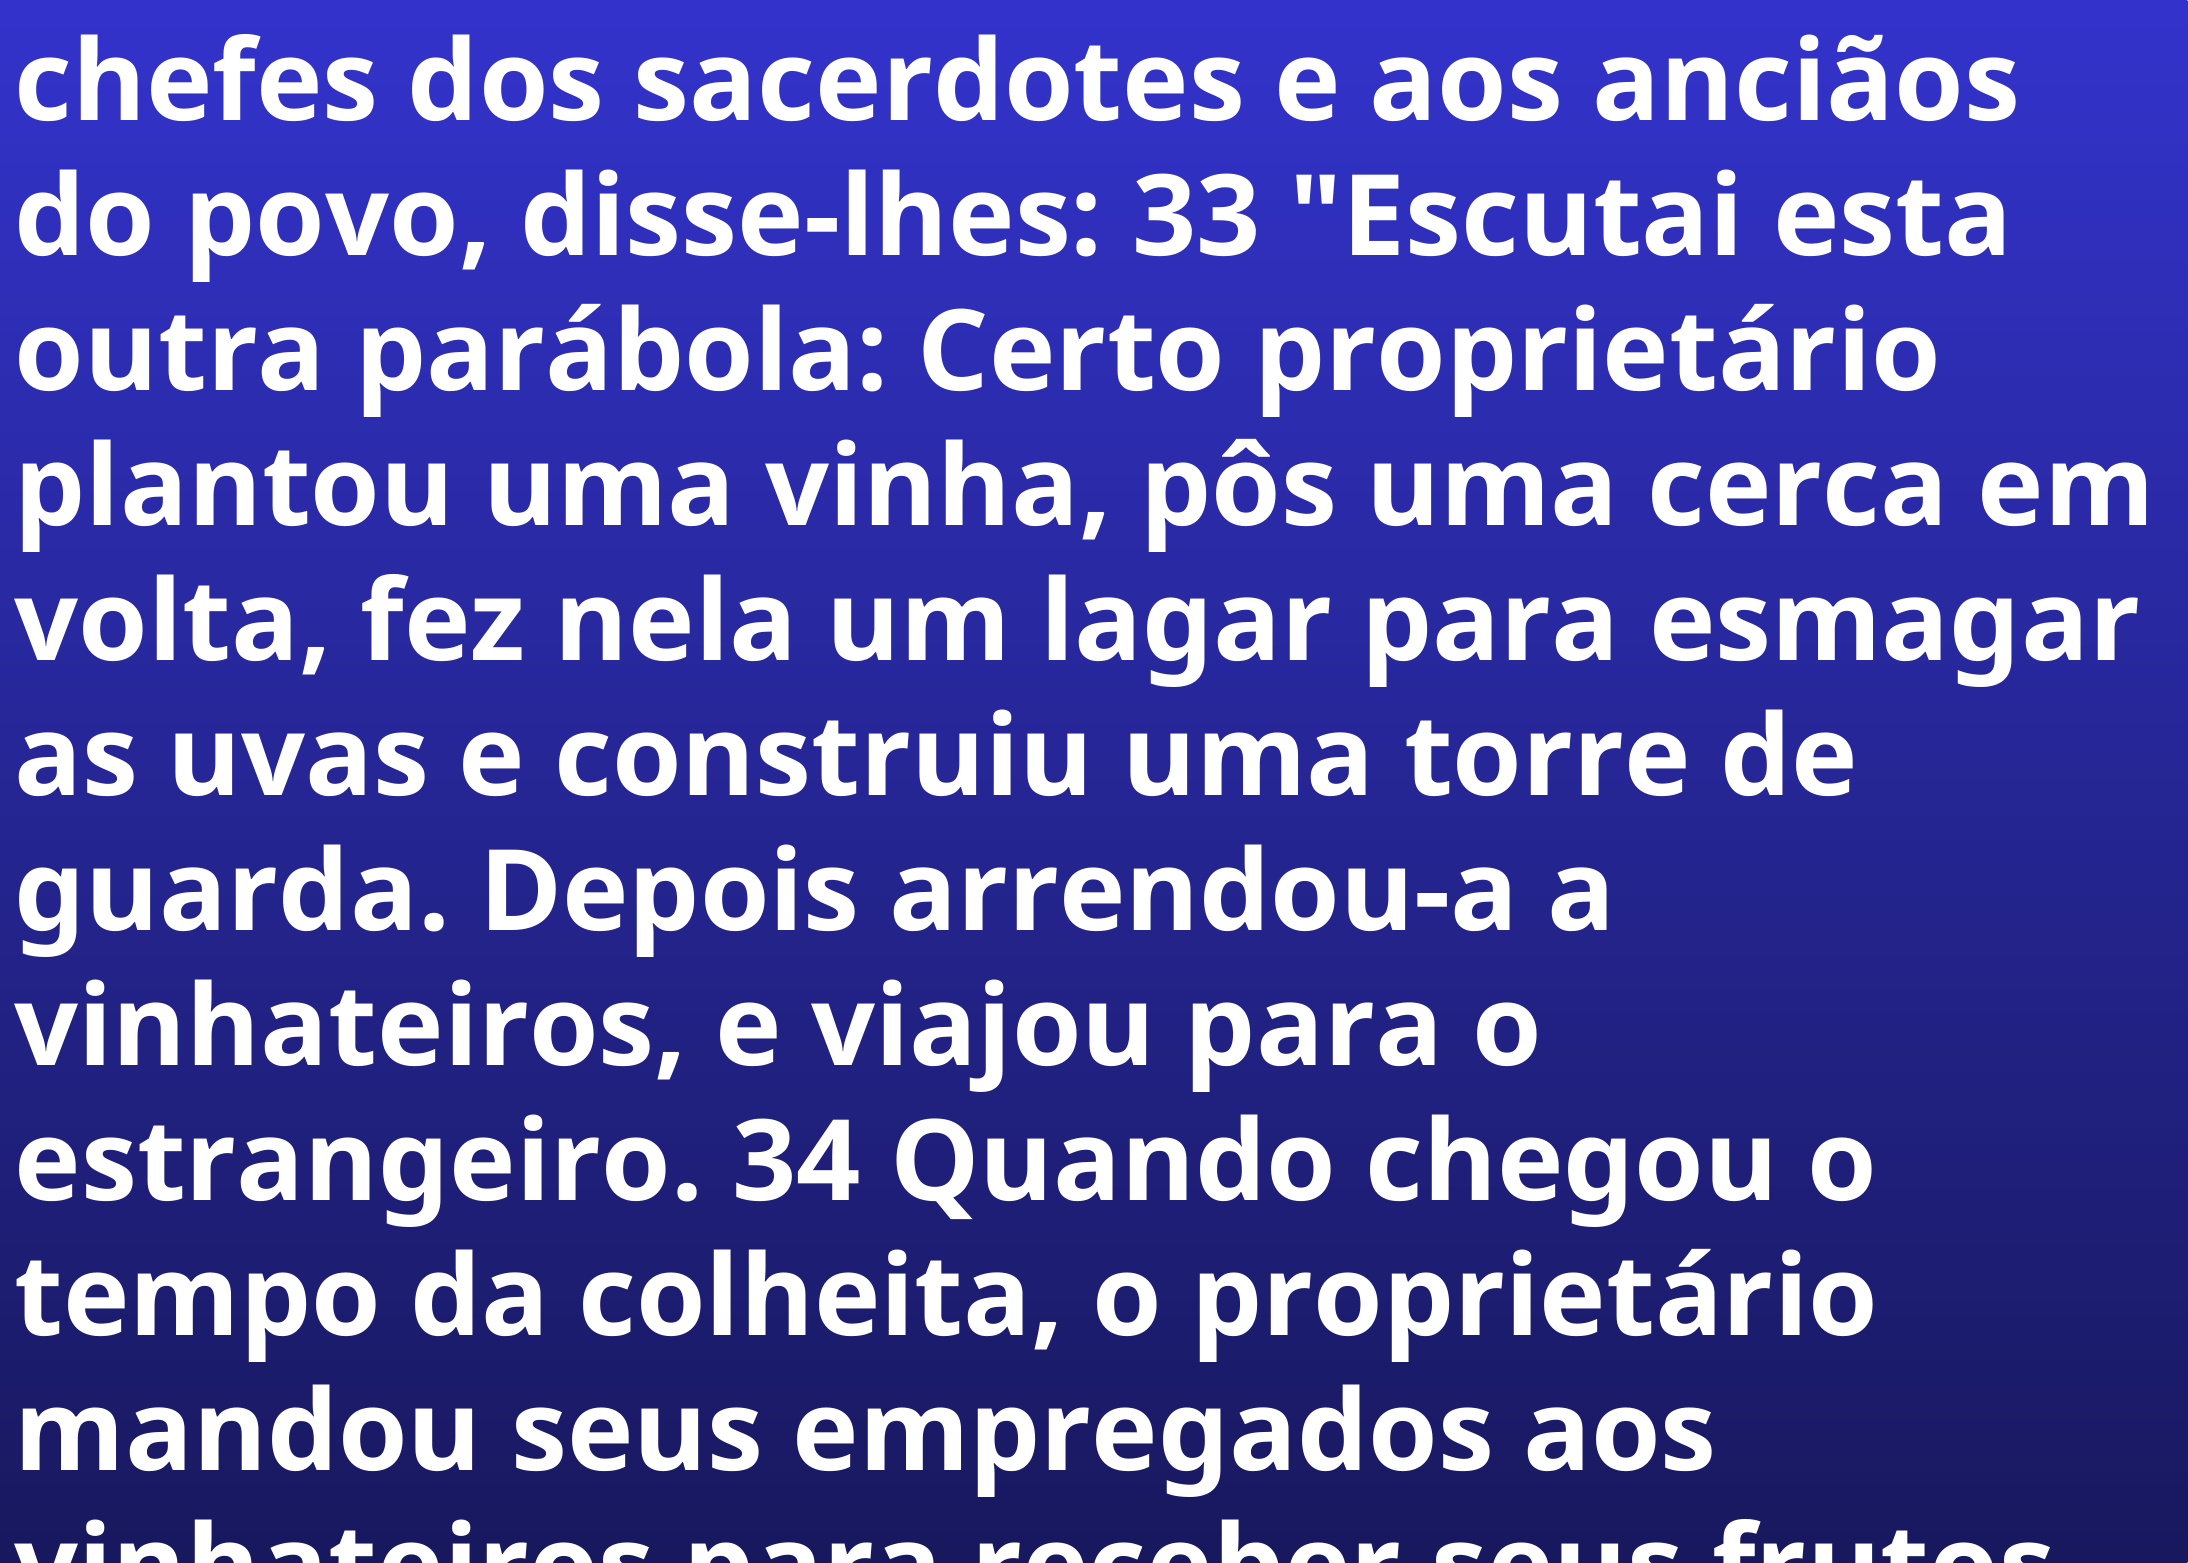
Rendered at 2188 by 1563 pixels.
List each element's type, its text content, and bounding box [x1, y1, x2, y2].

text_box chefes dos sacerdotes e aos anciãos do povo, disse-lhes: 33 "Escutai esta outra parábola: Certo proprietário plantou uma vinha, pôs uma cerca em volta, fez nela um lagar para esmagar as uvas e construiu uma torre de guarda. Depois arrendou-a a vinhateiros, e viajou para o estrangeiro. 34 Quando chegou o tempo da colheita, o proprietário mandou seus empregados aos vinhateiros para receber seus frutos. 35 Os vinhateiros, porém, agarraram os empregados, espancaram a um, mataram a outro, e ao terceiro apedrejaram. 36 O proprietário mandou de novo outros empregados, em maior número do que os primeiros. Mas eles os trataram da mesma forma. 37 Finalmente, o proprietário, enviou-lhes o seu filho, pensando: 'Ao meu filho eles vão respeitar'. 38 Os vinhateiros, porém, ao verem o filho, disseram entre si: 'Este é o herdeiro. Vinde, vamos matá-lo e tomar posse da sua herança!' 39 Então agarraram o filho, jogaram-no para fora da vinha e o mataram. 40 Pois bem, quando o dono da vinha voltar, o que fará com esses vinhateiros?" 41 Os sumos sacerdotes e os anciãos do povo responderam: "Com certeza mandará matar de modo violento esses perversos e arrendará a vinha a outros vinhateiros, que lhe entregarão os frutos no tempo certo". 42 Então Jesus lhes disse: "Vós nunca lestes nas Escrituras: 'a pedra que os construtores rejeitaram tornou-se a pedra angular; isto foi feito pelo Senhor e é maravilhoso aos nossos olhos?' 43 Por isso eu vos digo: o Reino de Deus vos será tirado e será entregue a um povo que produzirá frutos". 45 Os sumos sacerdotes e fariseus ouviram as parábolas de Jesus, e compreenderam que estava falando deles. 46 Procuraram prendê-lo, mas ficaram com medo das multidões, pois elas consideravam Jesus um profeta. [0, 0, 2188, 1563]
